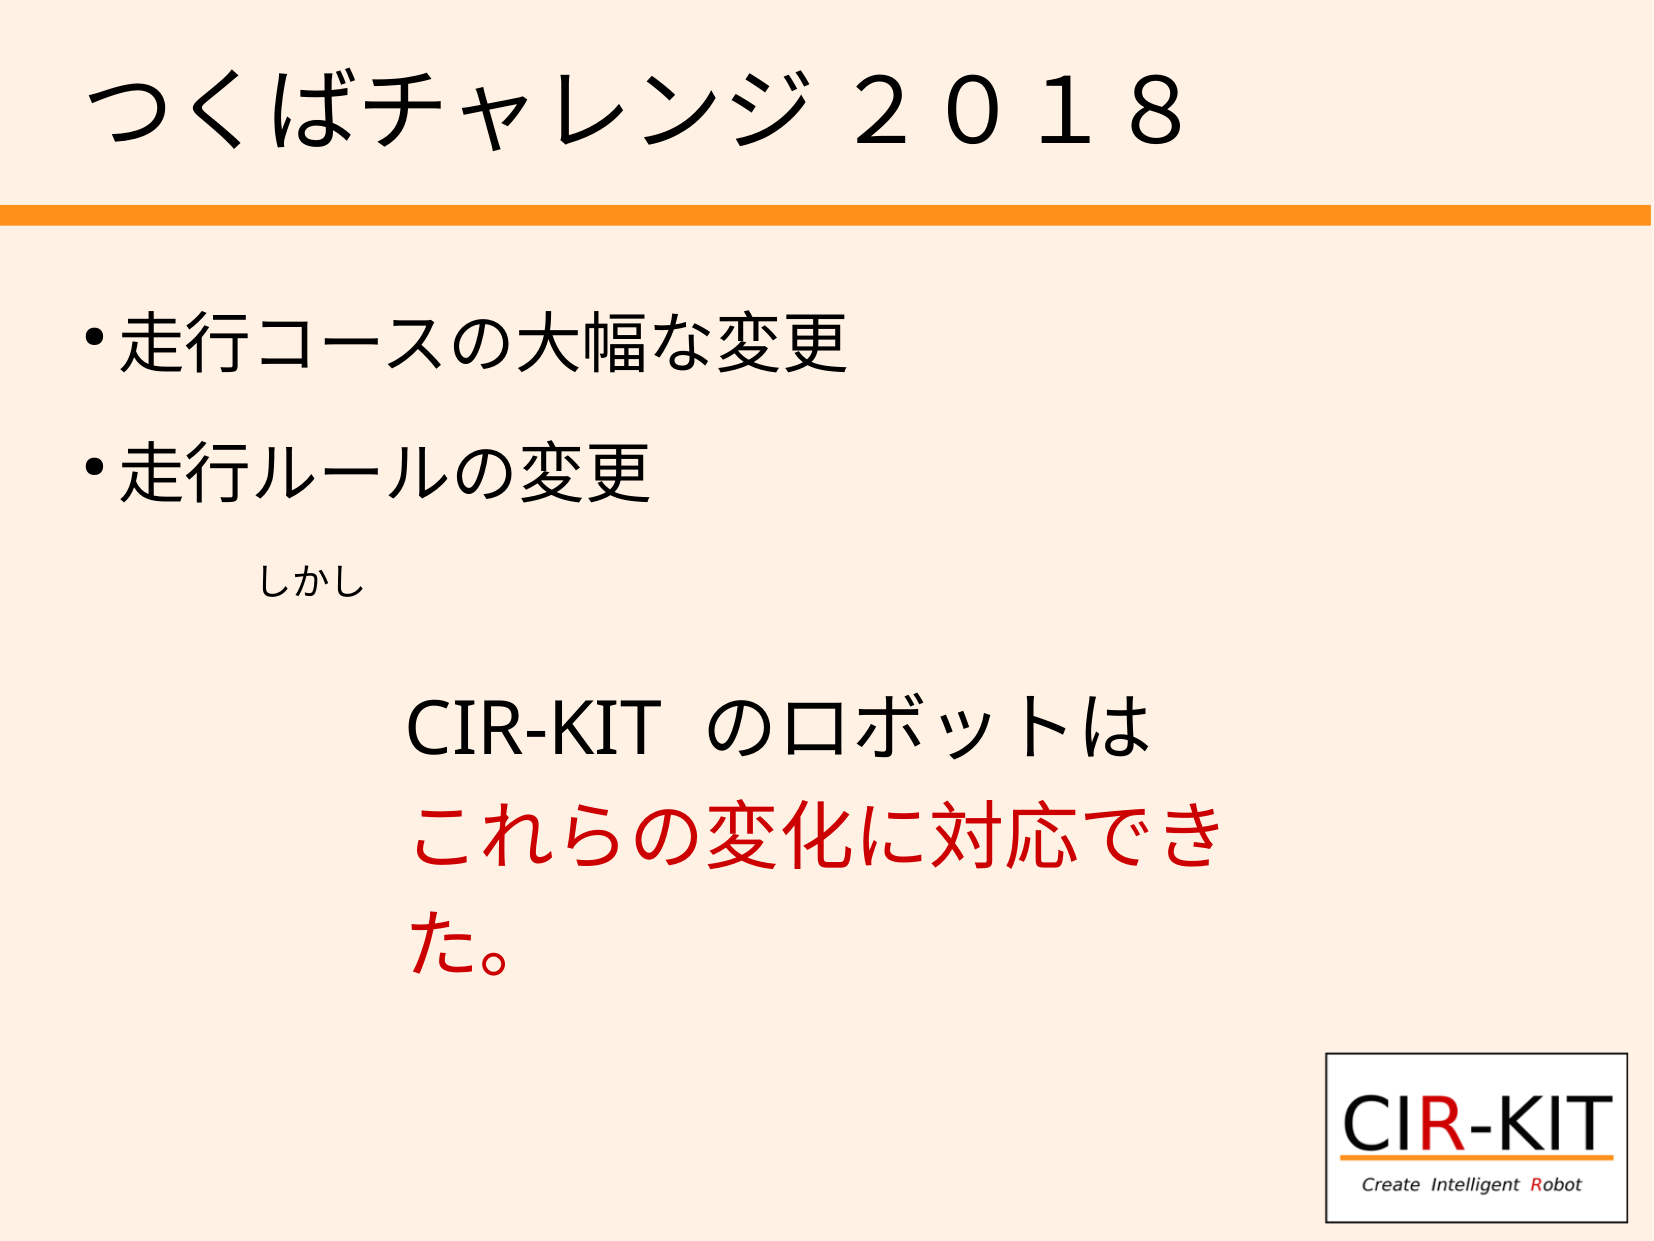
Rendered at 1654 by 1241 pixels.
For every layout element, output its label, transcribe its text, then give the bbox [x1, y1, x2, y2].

text_box CIR-KIT のロボットは これらの変化に対応できた。 [390, 660, 1351, 901]
picture [0, 0, 1654, 1241]
subtitle 走行コースの大幅な変更 走行ルールの変更 [82, 290, 1571, 1034]
title つくばチャレンジ ２０１８ [82, 0, 1571, 208]
text_box しかし [240, 544, 391, 616]
